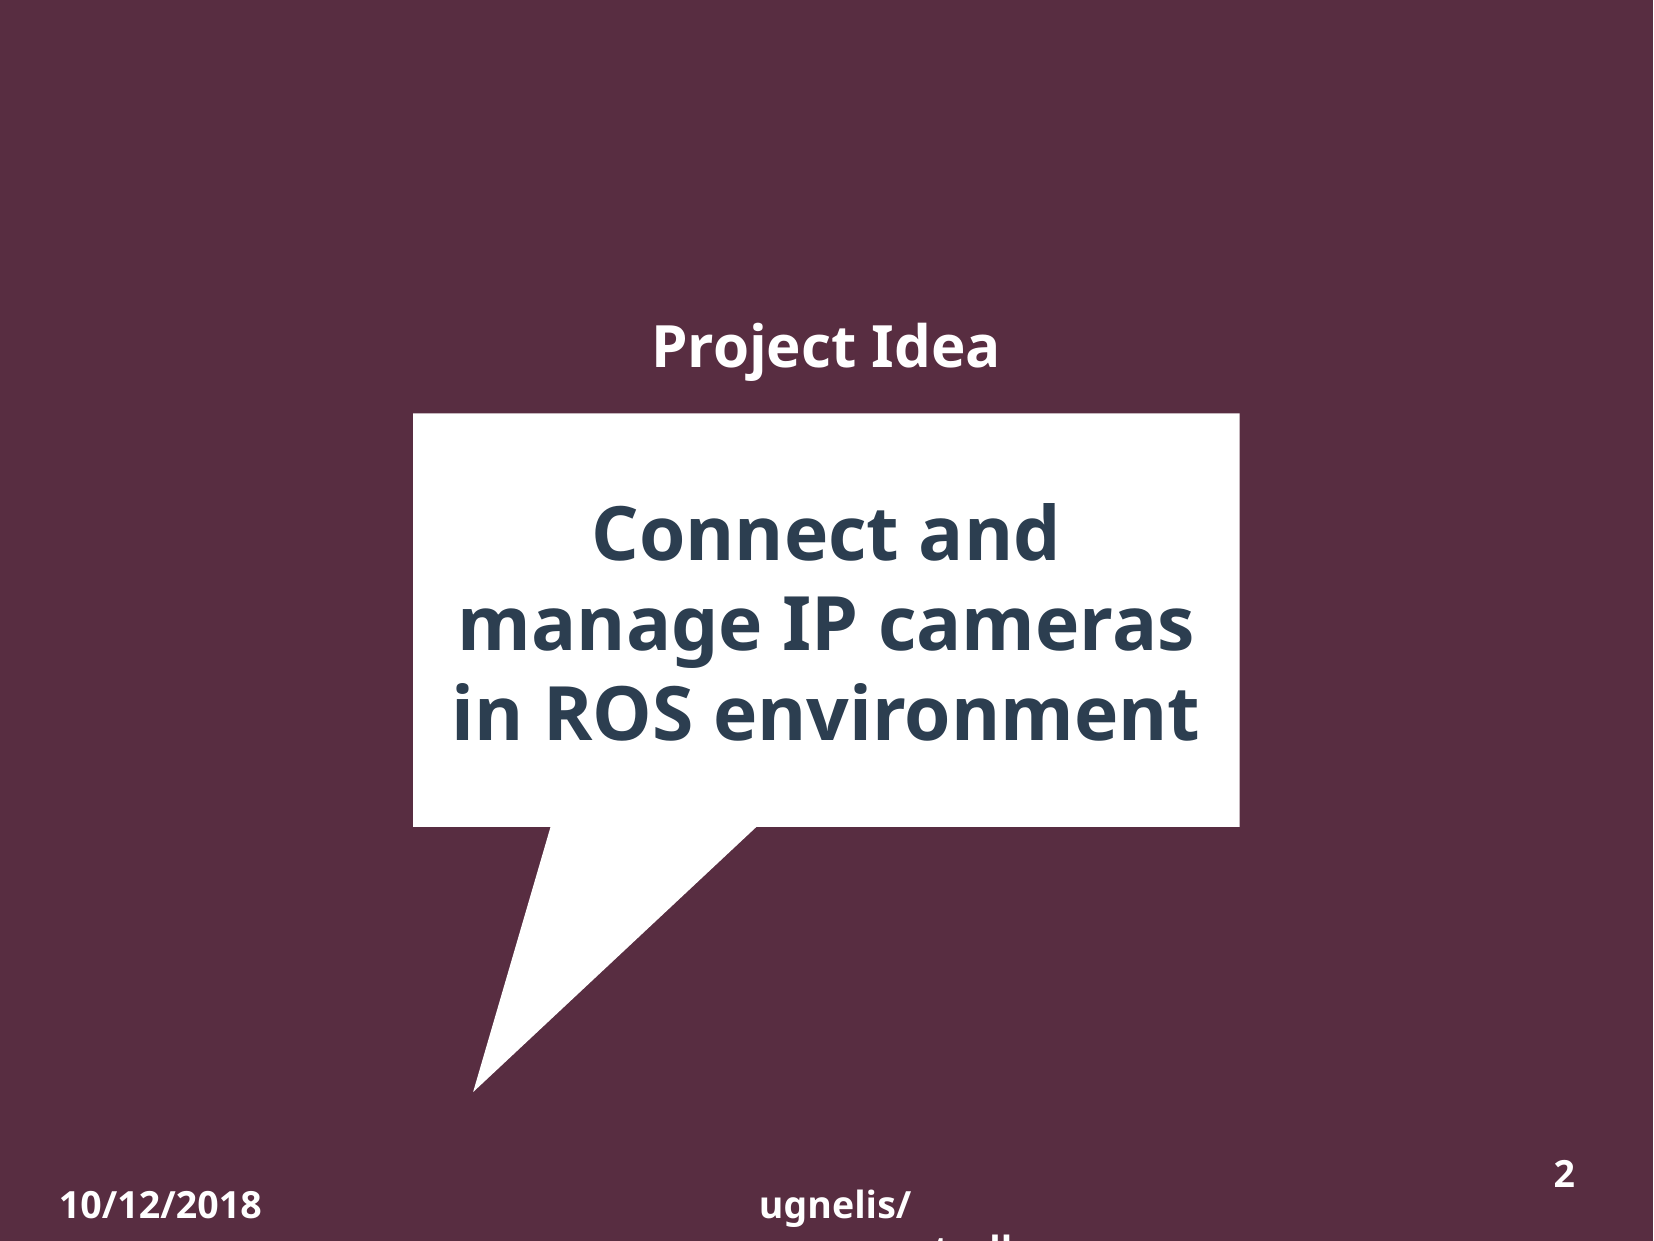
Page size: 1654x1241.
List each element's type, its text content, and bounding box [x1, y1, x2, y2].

slide_number 10/12/2018 [58, 1181, 532, 1241]
title Connect and manage IP cameras in ROS environment [442, 443, 1211, 798]
text_box Project Idea [636, 302, 1016, 387]
footer ugnelis/ros_cameras_controller [560, 1181, 1111, 1241]
slide_number <number> [1505, 1116, 1624, 1235]
